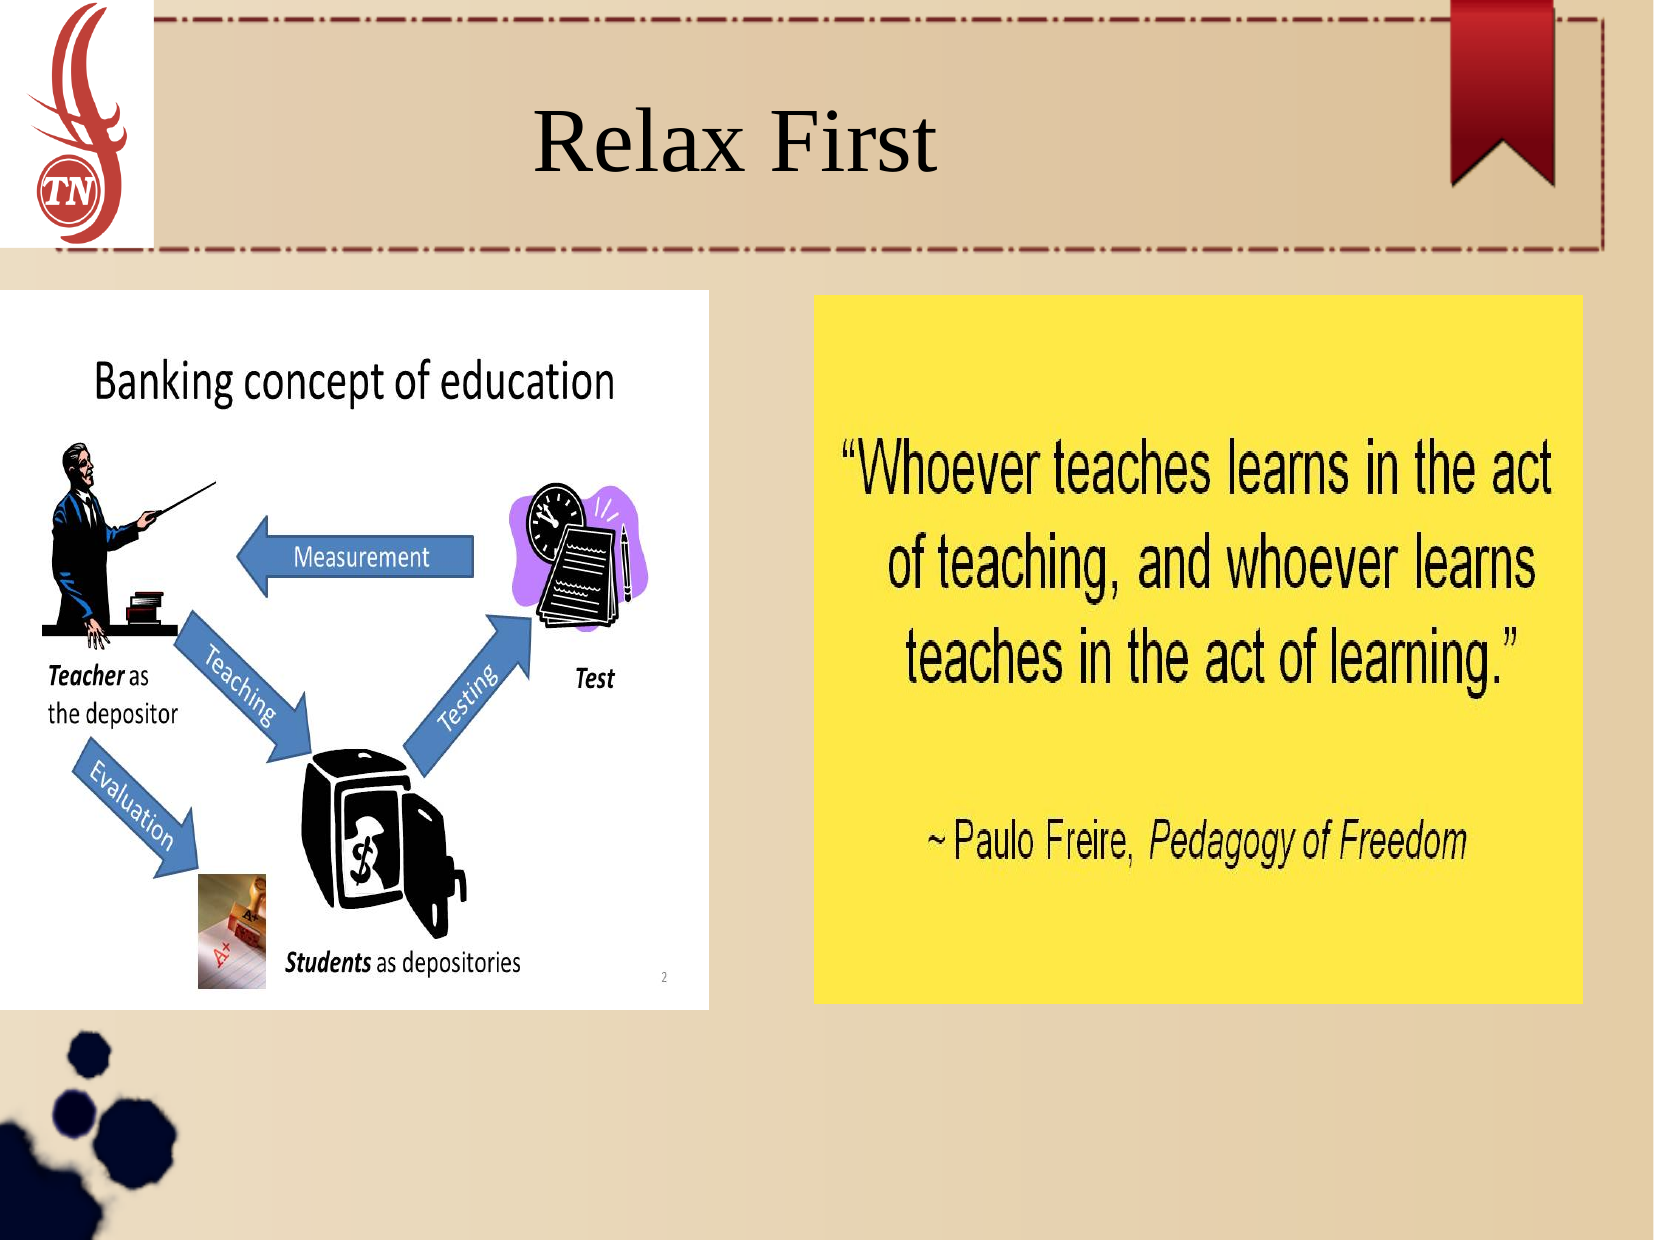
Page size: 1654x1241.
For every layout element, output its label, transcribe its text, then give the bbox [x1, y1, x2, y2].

title Relax First [154, 47, 1412, 229]
picture [0, 0, 1654, 1240]
